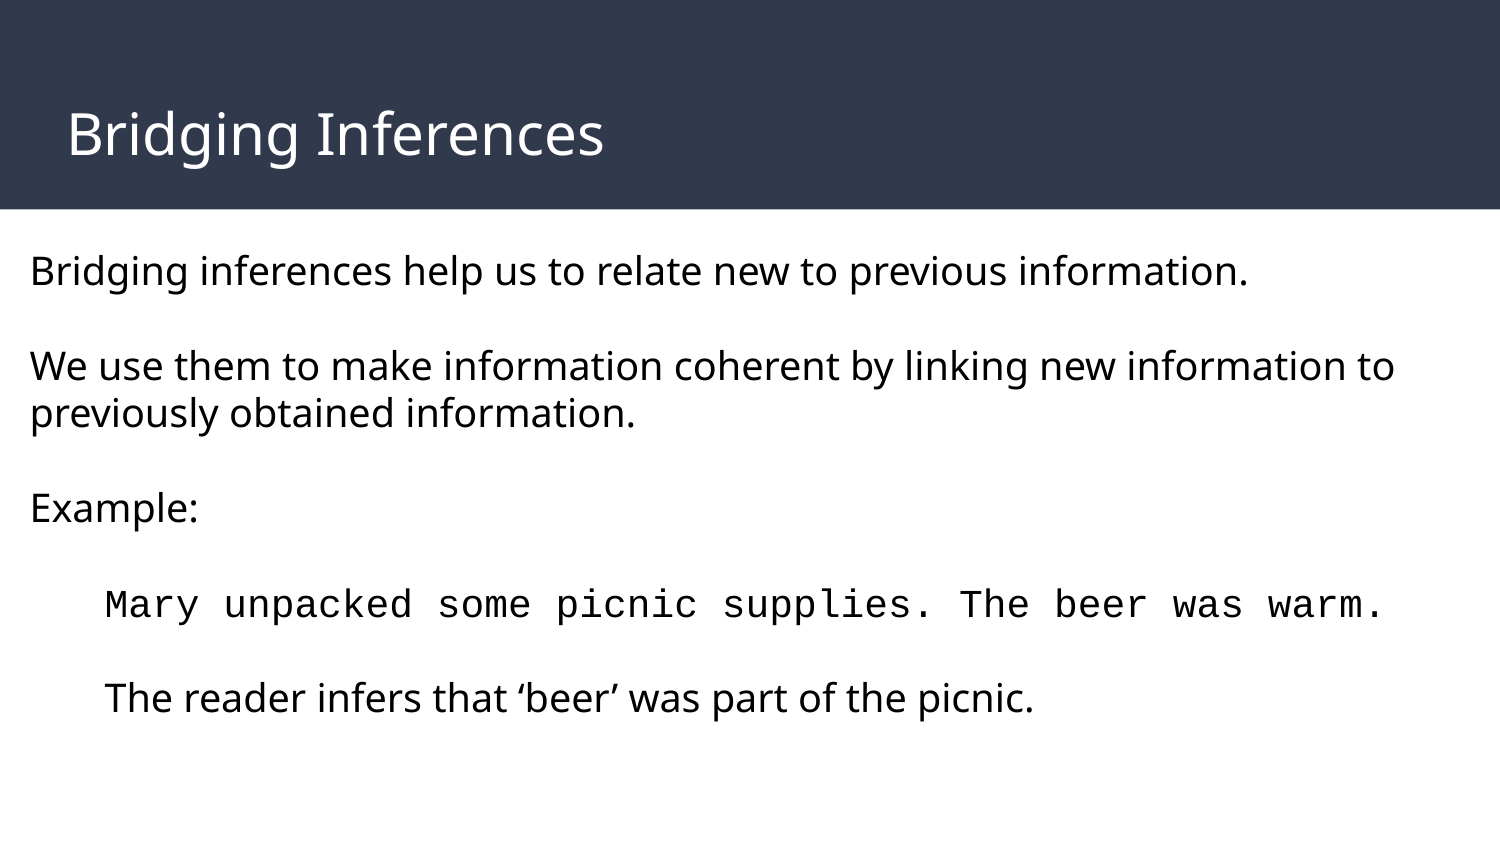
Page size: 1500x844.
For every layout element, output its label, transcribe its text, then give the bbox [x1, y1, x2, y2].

text_box Bridging inferences help us to relate new to previous information. We use them to make information coherent by linking new information to previously obtained information. Example: Mary unpacked some picnic supplies. The beer was warm. The reader infers that ‘beer’ was part of the picnic. [14, 230, 1478, 827]
title Bridging Inferences [51, 82, 1449, 185]
